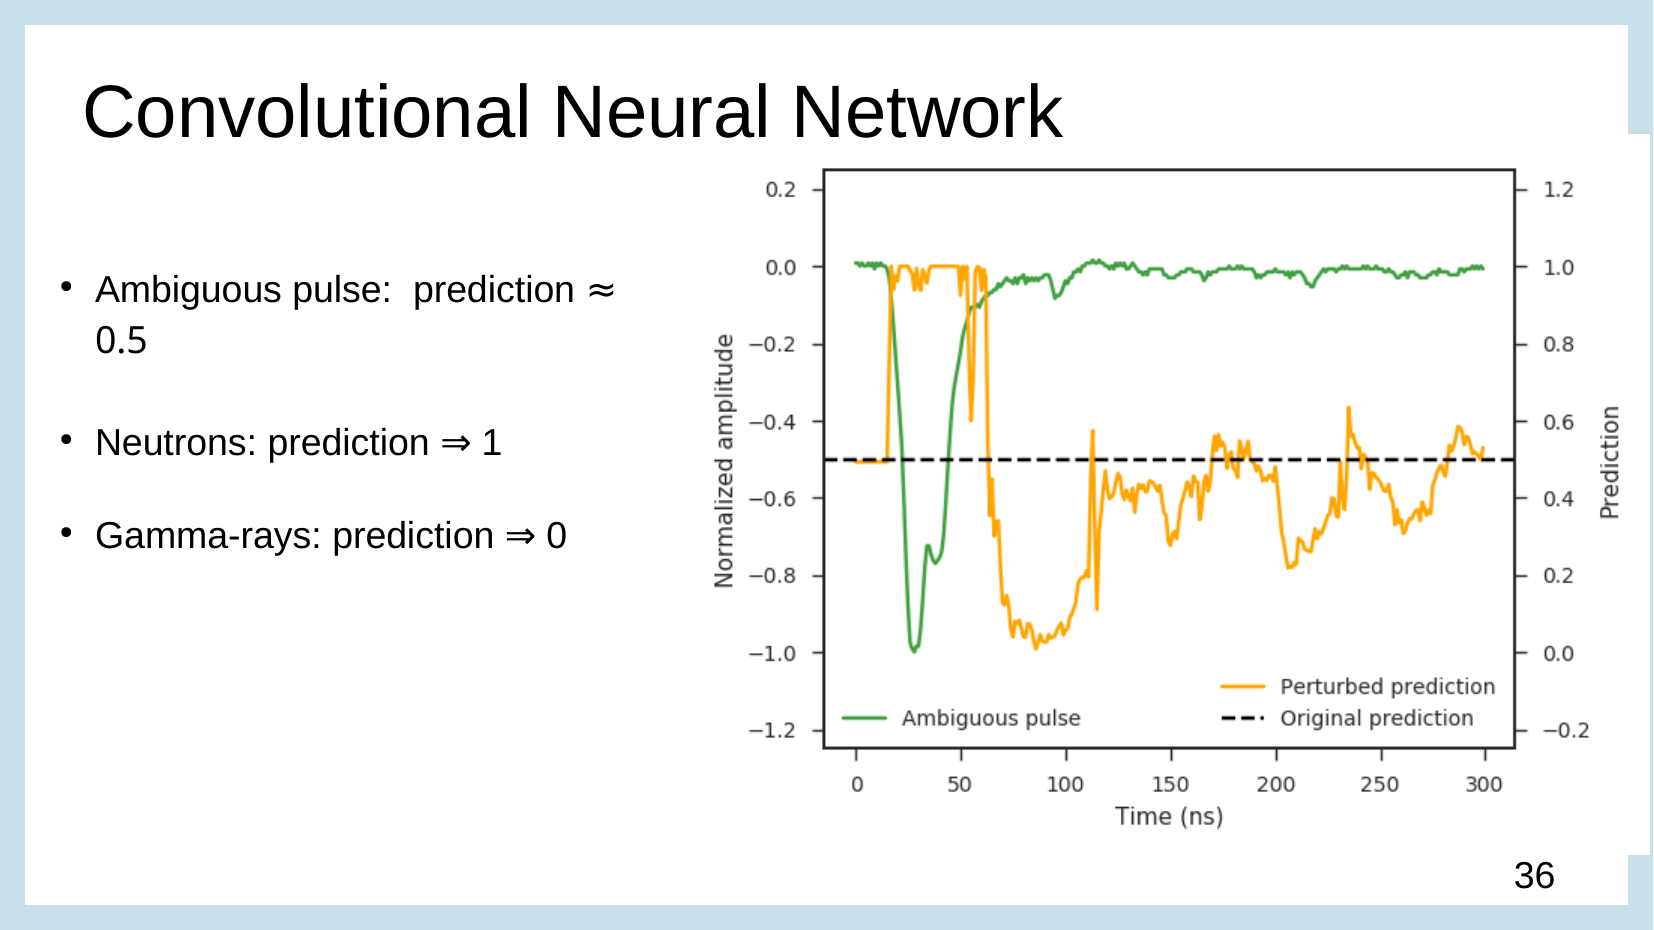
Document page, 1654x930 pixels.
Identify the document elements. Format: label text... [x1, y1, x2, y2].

title Convolutional Neural Network [82, 29, 1380, 196]
picture [689, 134, 1650, 855]
text_box Ambiguous pulse: prediction ≈ 0.5 Neutrons: prediction ⇒ 1 Gamma-rays: prediction ⇒ 0 [44, 254, 690, 734]
